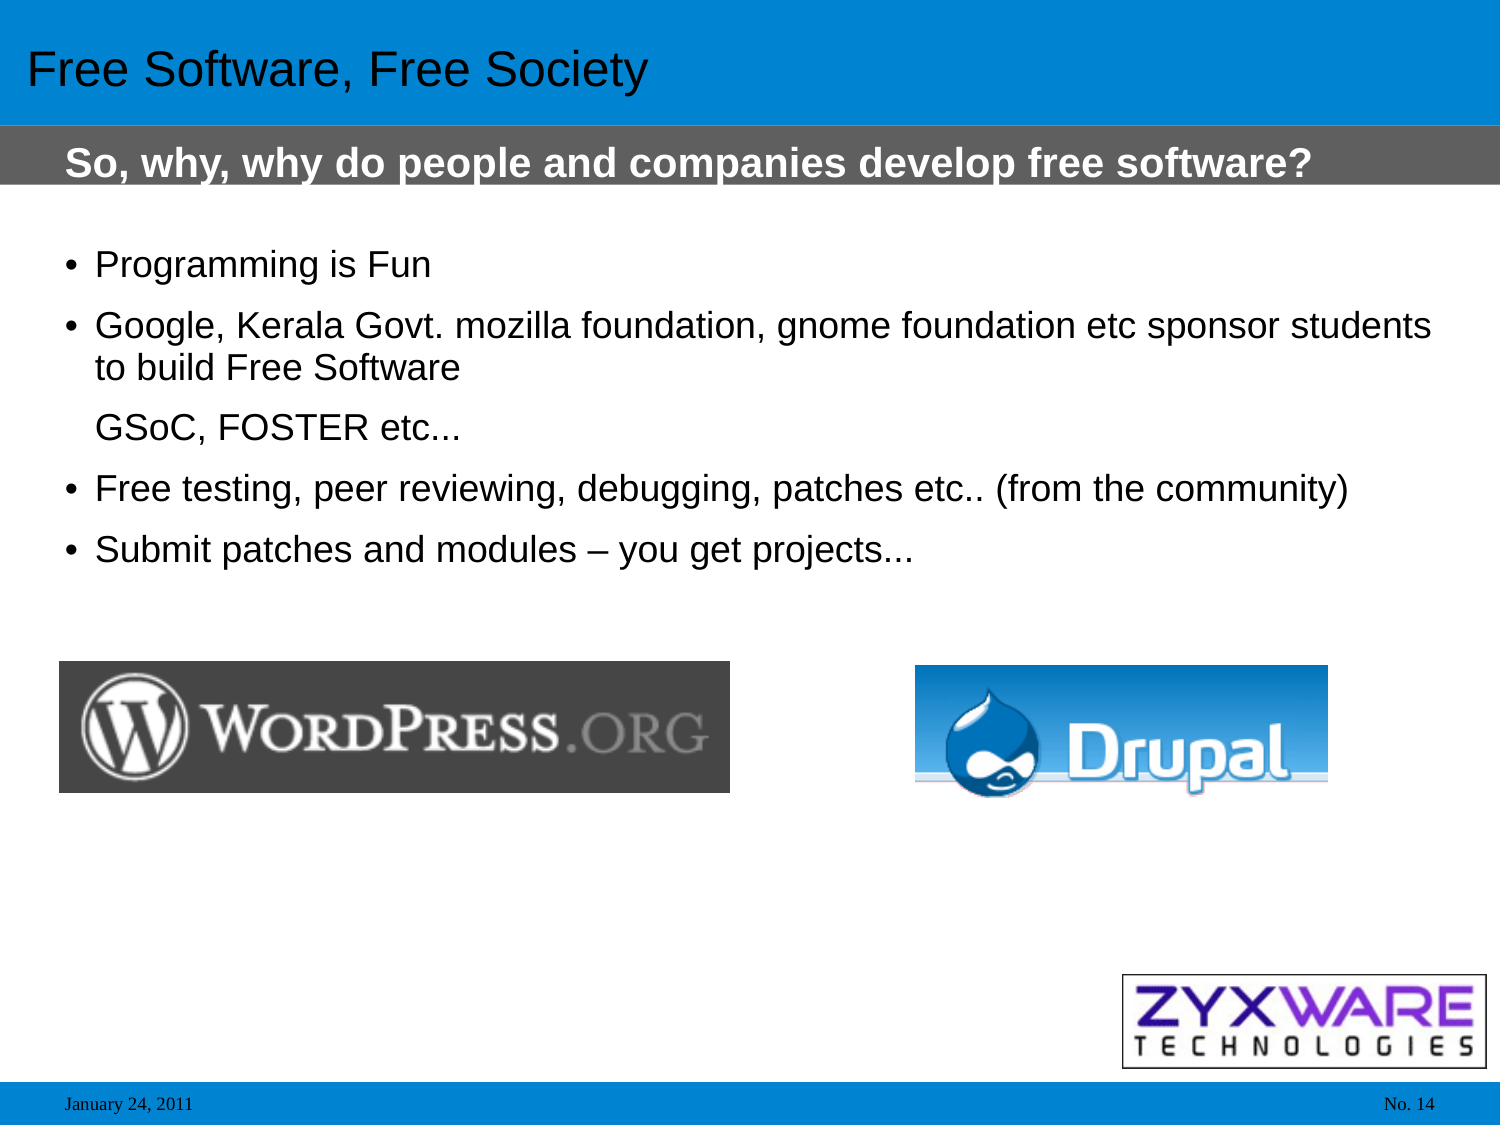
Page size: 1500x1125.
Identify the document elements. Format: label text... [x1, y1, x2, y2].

picture [1122, 974, 1487, 1069]
picture [59, 661, 730, 793]
picture [915, 665, 1328, 798]
list Programming is Fun Google, Kerala Govt. mozilla foundation, gnome foundation etc sponsor students to build Free Software GSoC, FOSTER etc... Free testing, peer reviewing, debugging, patches etc.. (from the community) Submit patches and modules – you get projects... [64, 243, 1436, 972]
title So, why, why do people and companies develop free software? [64, 139, 1436, 187]
